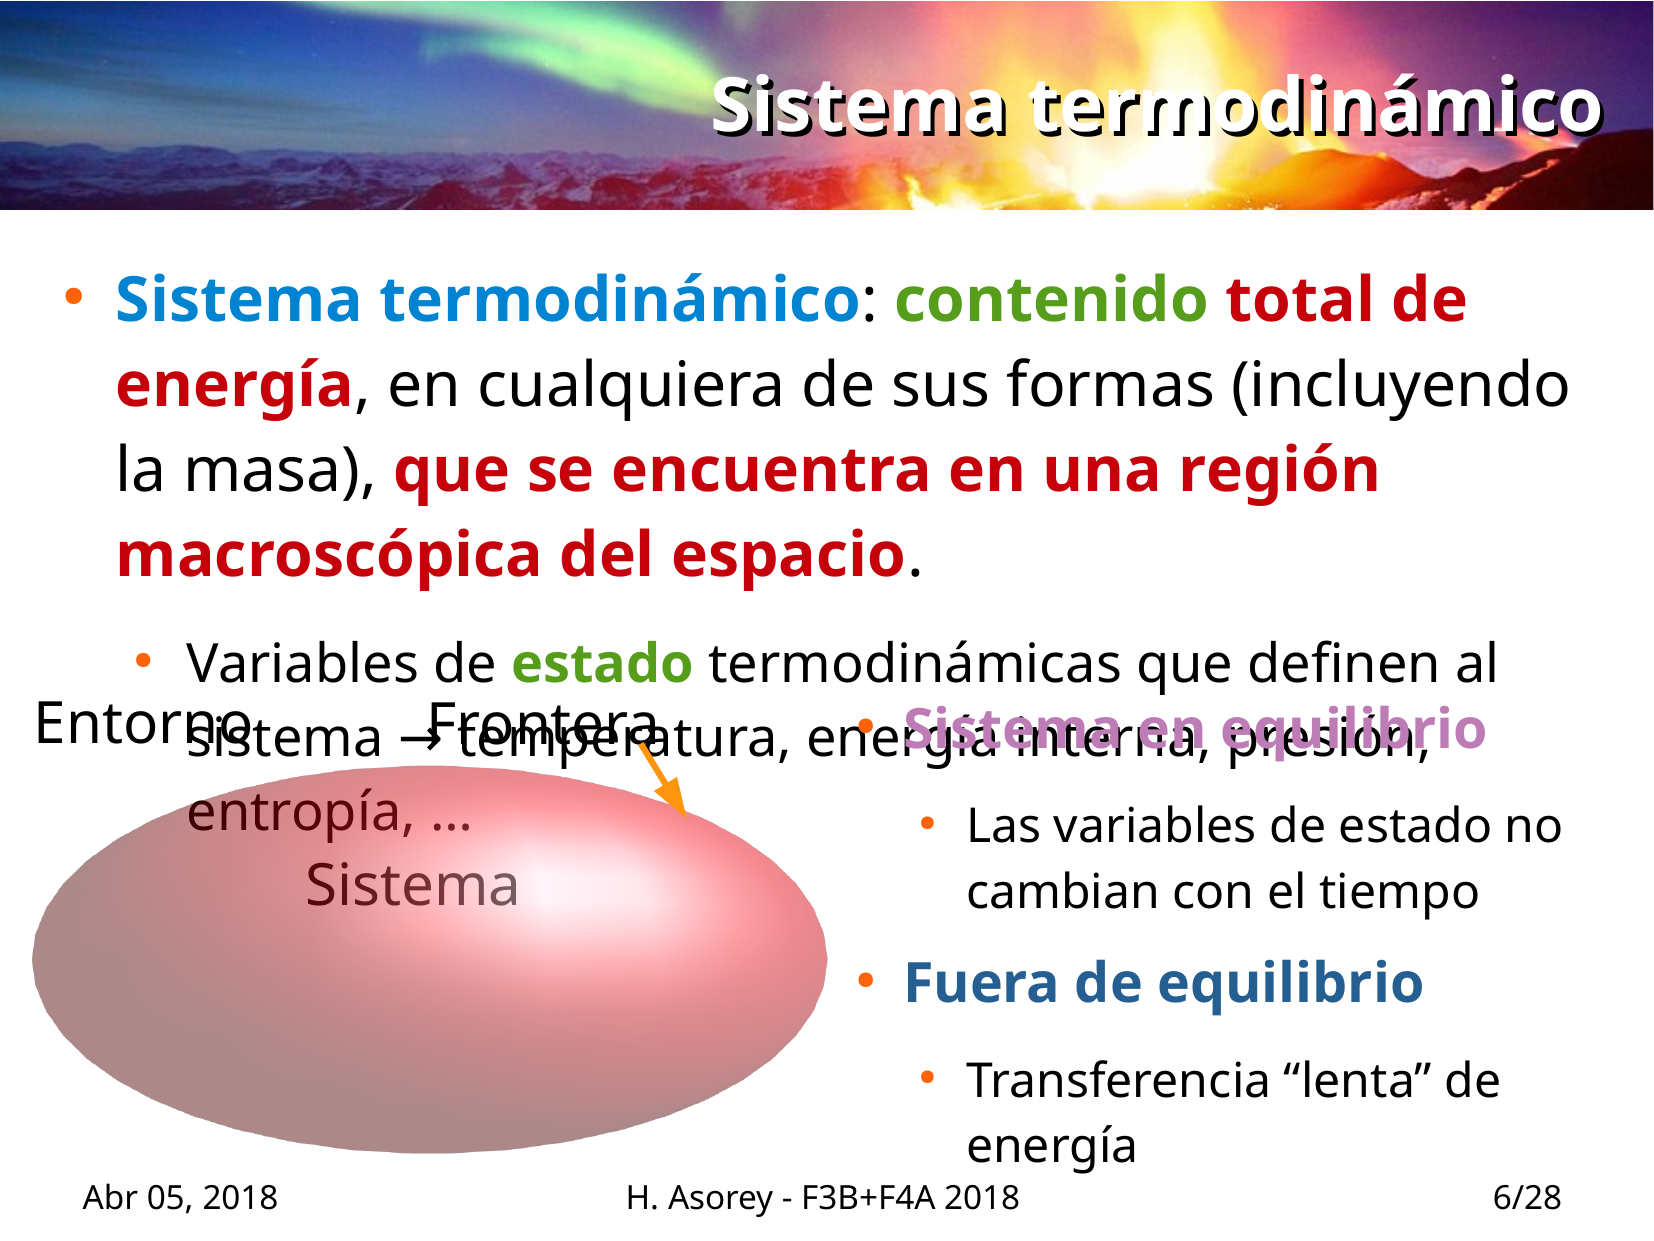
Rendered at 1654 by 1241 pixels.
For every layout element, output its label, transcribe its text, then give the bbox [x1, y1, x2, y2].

list Sistema en equilibrio Las variables de estado no cambian con el tiempo Fuera de equilibrio Transferencia “lenta” de energía [840, 689, 1606, 1185]
picture [0, 1, 1654, 210]
text_box Entorno [19, 673, 248, 760]
list Sistema termodinámico: contenido total de energía, en cualquiera de sus formas (incluyendo la masa), que se encuentra en una región macroscópica del espacio. Variables de estado termodinámicas que definen al sistema → temperatura, energía interna, presión, entropía, … [45, 255, 1606, 1156]
title Sistema termodinámico [45, 15, 1606, 191]
text_box Frontera [411, 675, 647, 761]
